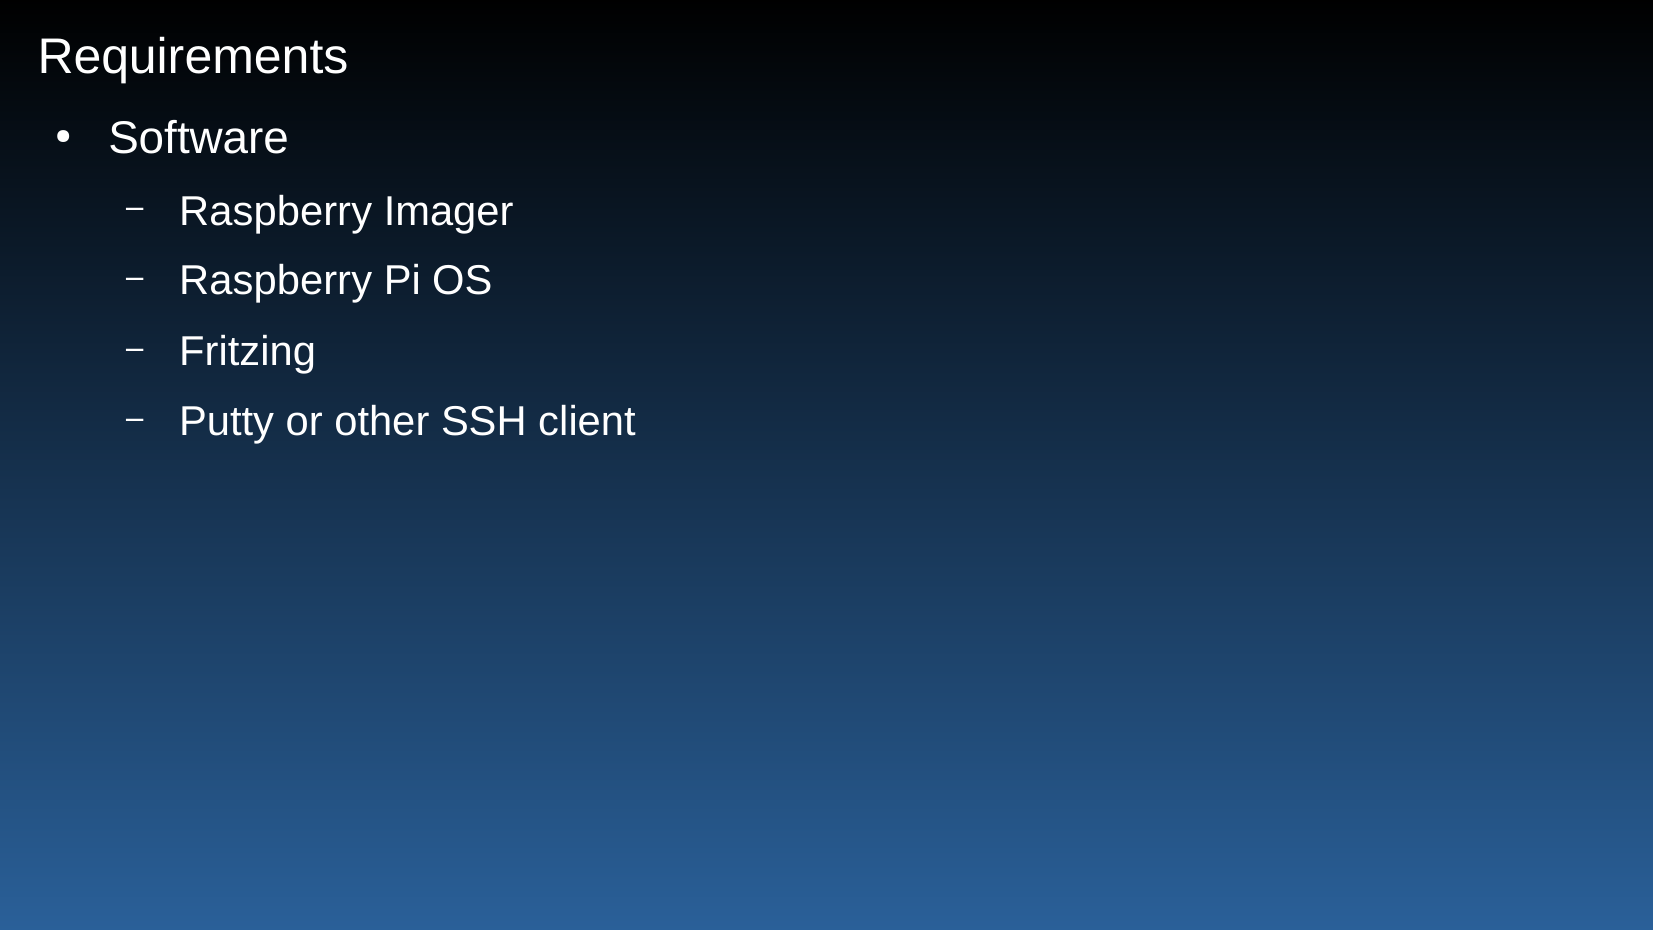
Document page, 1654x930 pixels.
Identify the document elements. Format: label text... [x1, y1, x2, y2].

title Requirements [37, 28, 1612, 84]
list Software Raspberry Imager Raspberry Pi OS Fritzing Putty or other SSH client [37, 112, 1612, 825]
